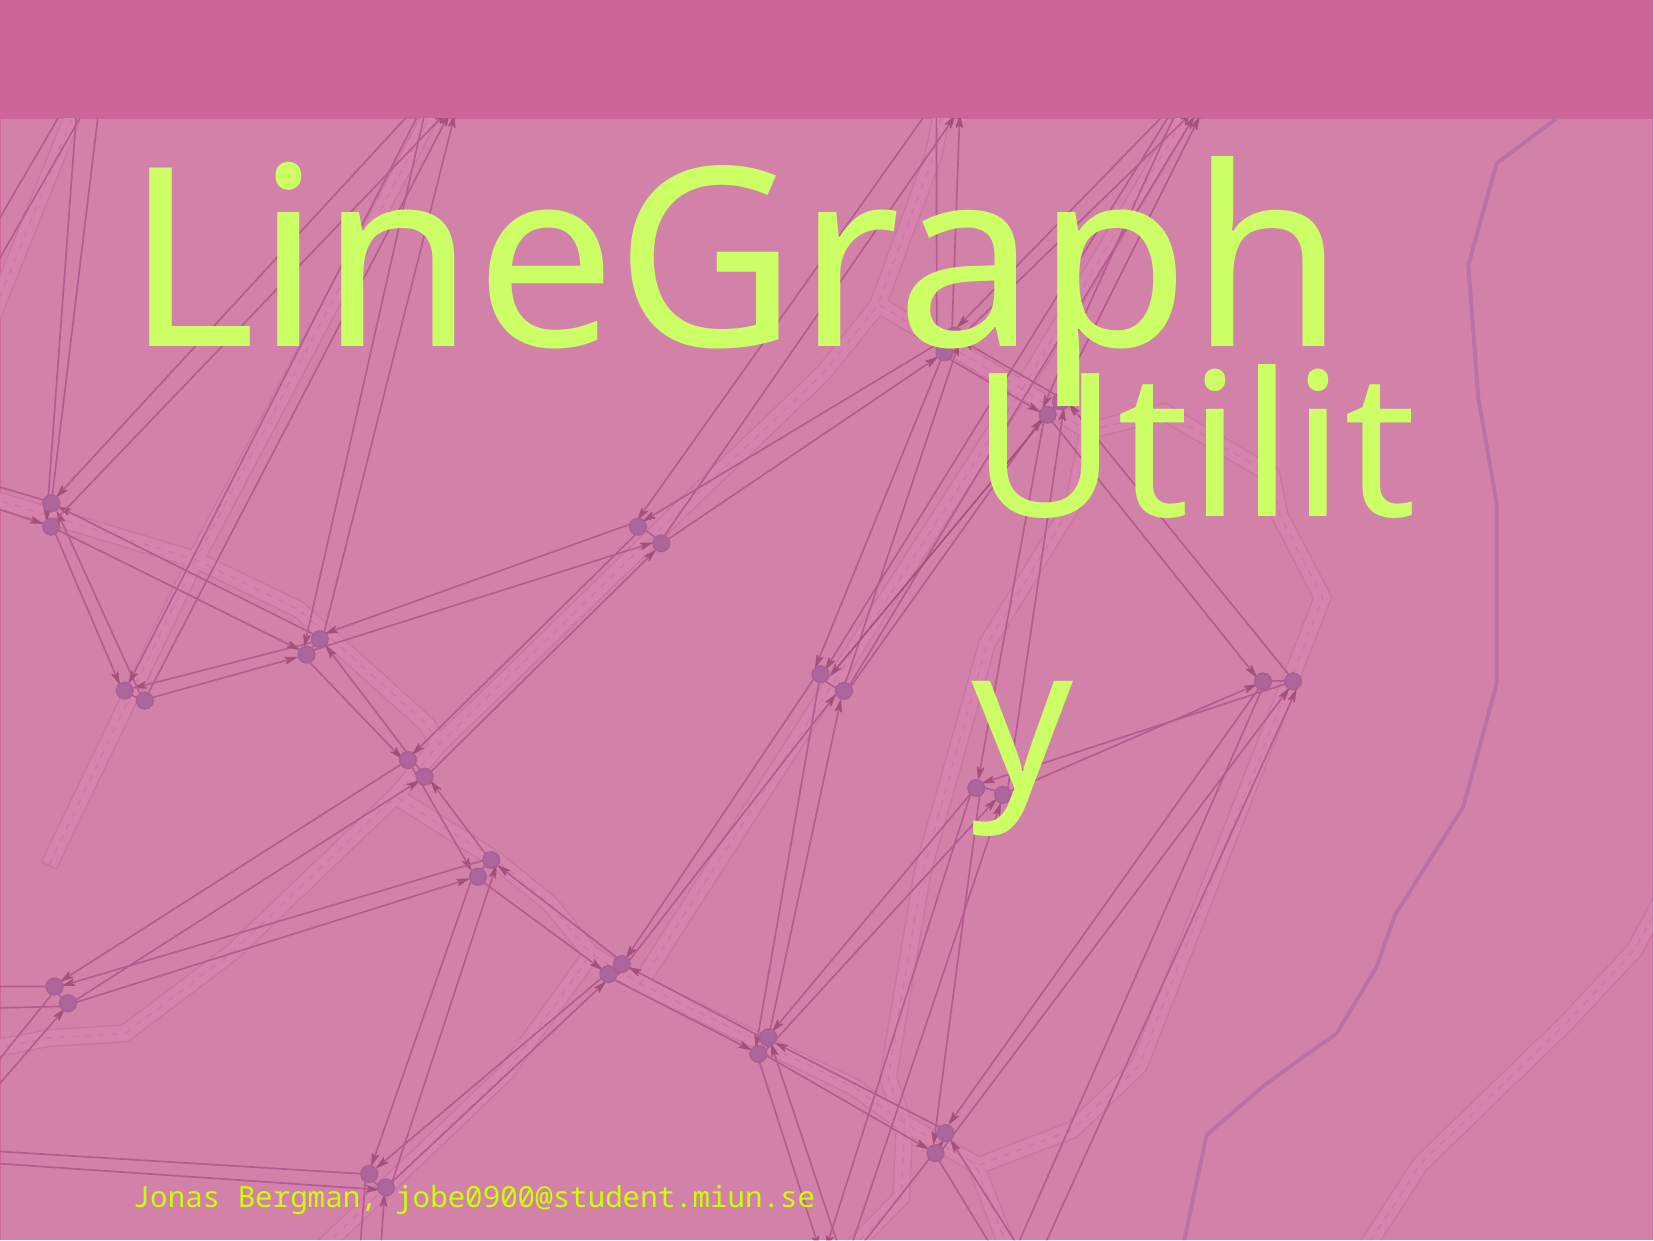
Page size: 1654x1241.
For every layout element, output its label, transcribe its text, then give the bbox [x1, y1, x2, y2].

text_box Jonas Bergman, jobe0900@student.miun.se [118, 1169, 831, 1220]
text_box Utility [956, 295, 1486, 615]
text_box LineGraph [110, 71, 1317, 467]
picture [0, 118, 1654, 1241]
